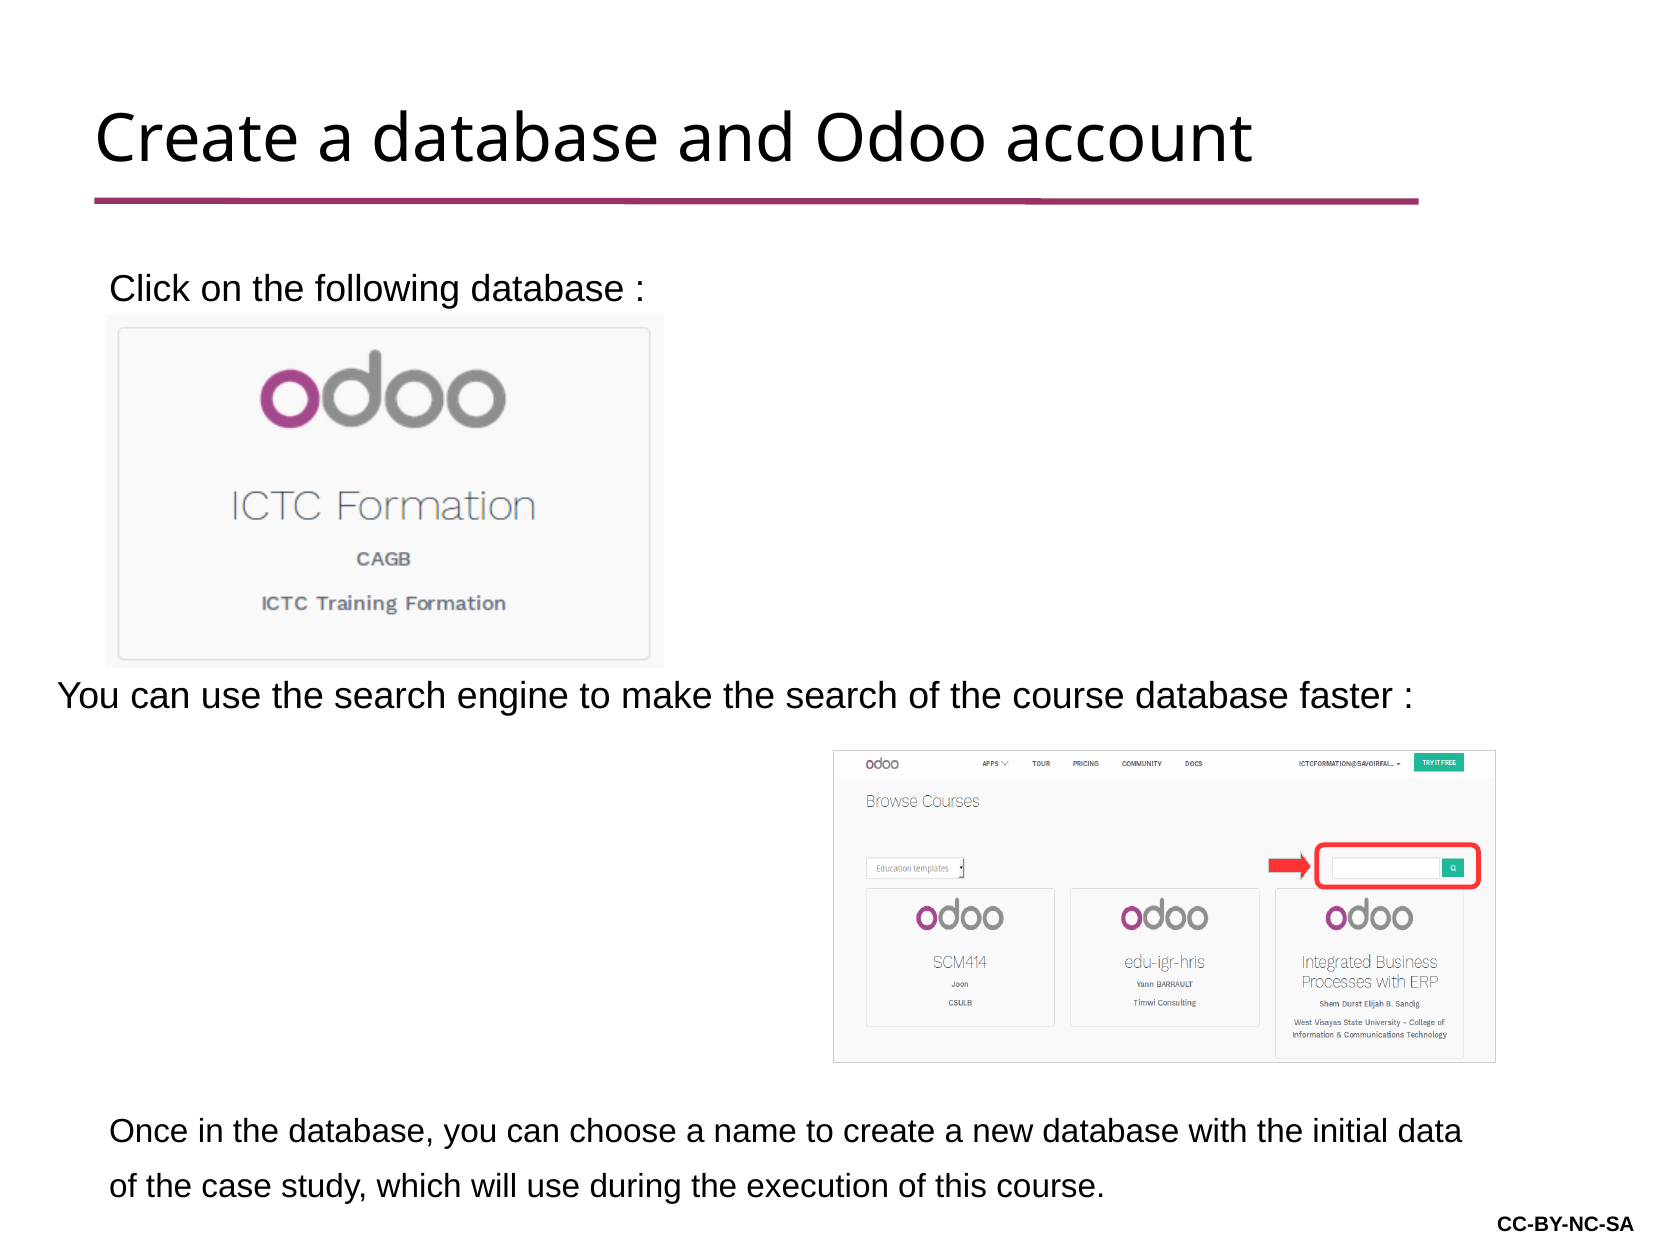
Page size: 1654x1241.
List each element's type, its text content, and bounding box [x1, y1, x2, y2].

text_box [1268, 851, 1311, 880]
title Create a database and Odoo account [94, 31, 1571, 239]
text_box Once in the database, you can choose a name to create a new database with the initial data of the case study, which will use during the execution of this course. [94, 1086, 1512, 1195]
picture [106, 314, 664, 668]
text_box You can use the search engine to make the search of the course database faster : [42, 667, 1495, 736]
text_box [1316, 844, 1479, 888]
text_box CC-BY-NC-SA [1482, 1204, 1654, 1241]
text_box Click on the following database : [94, 259, 1548, 329]
picture [833, 750, 1496, 1063]
